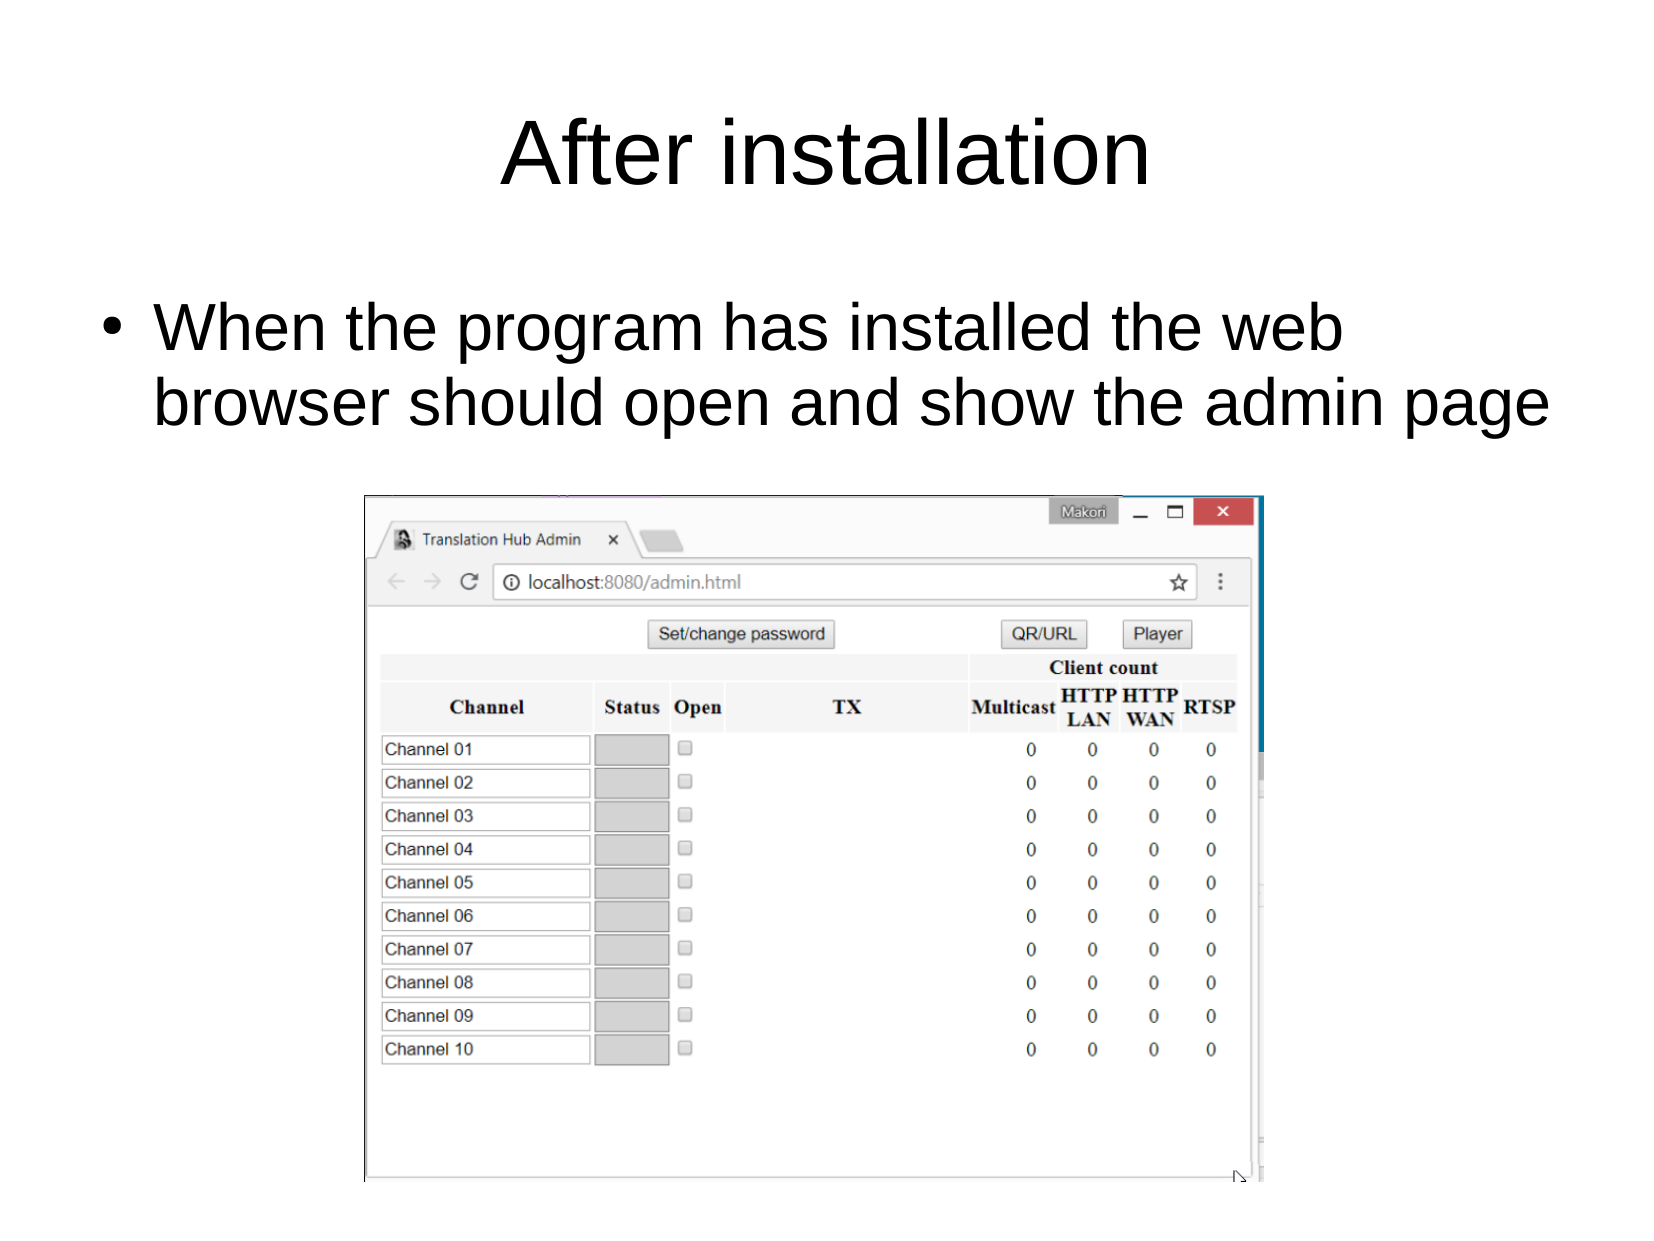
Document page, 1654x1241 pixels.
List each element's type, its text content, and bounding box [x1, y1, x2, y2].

list When the program has installed the web browser should open and show the admin page [82, 290, 1571, 532]
picture [364, 495, 1264, 1182]
title After installation [82, 49, 1571, 257]
